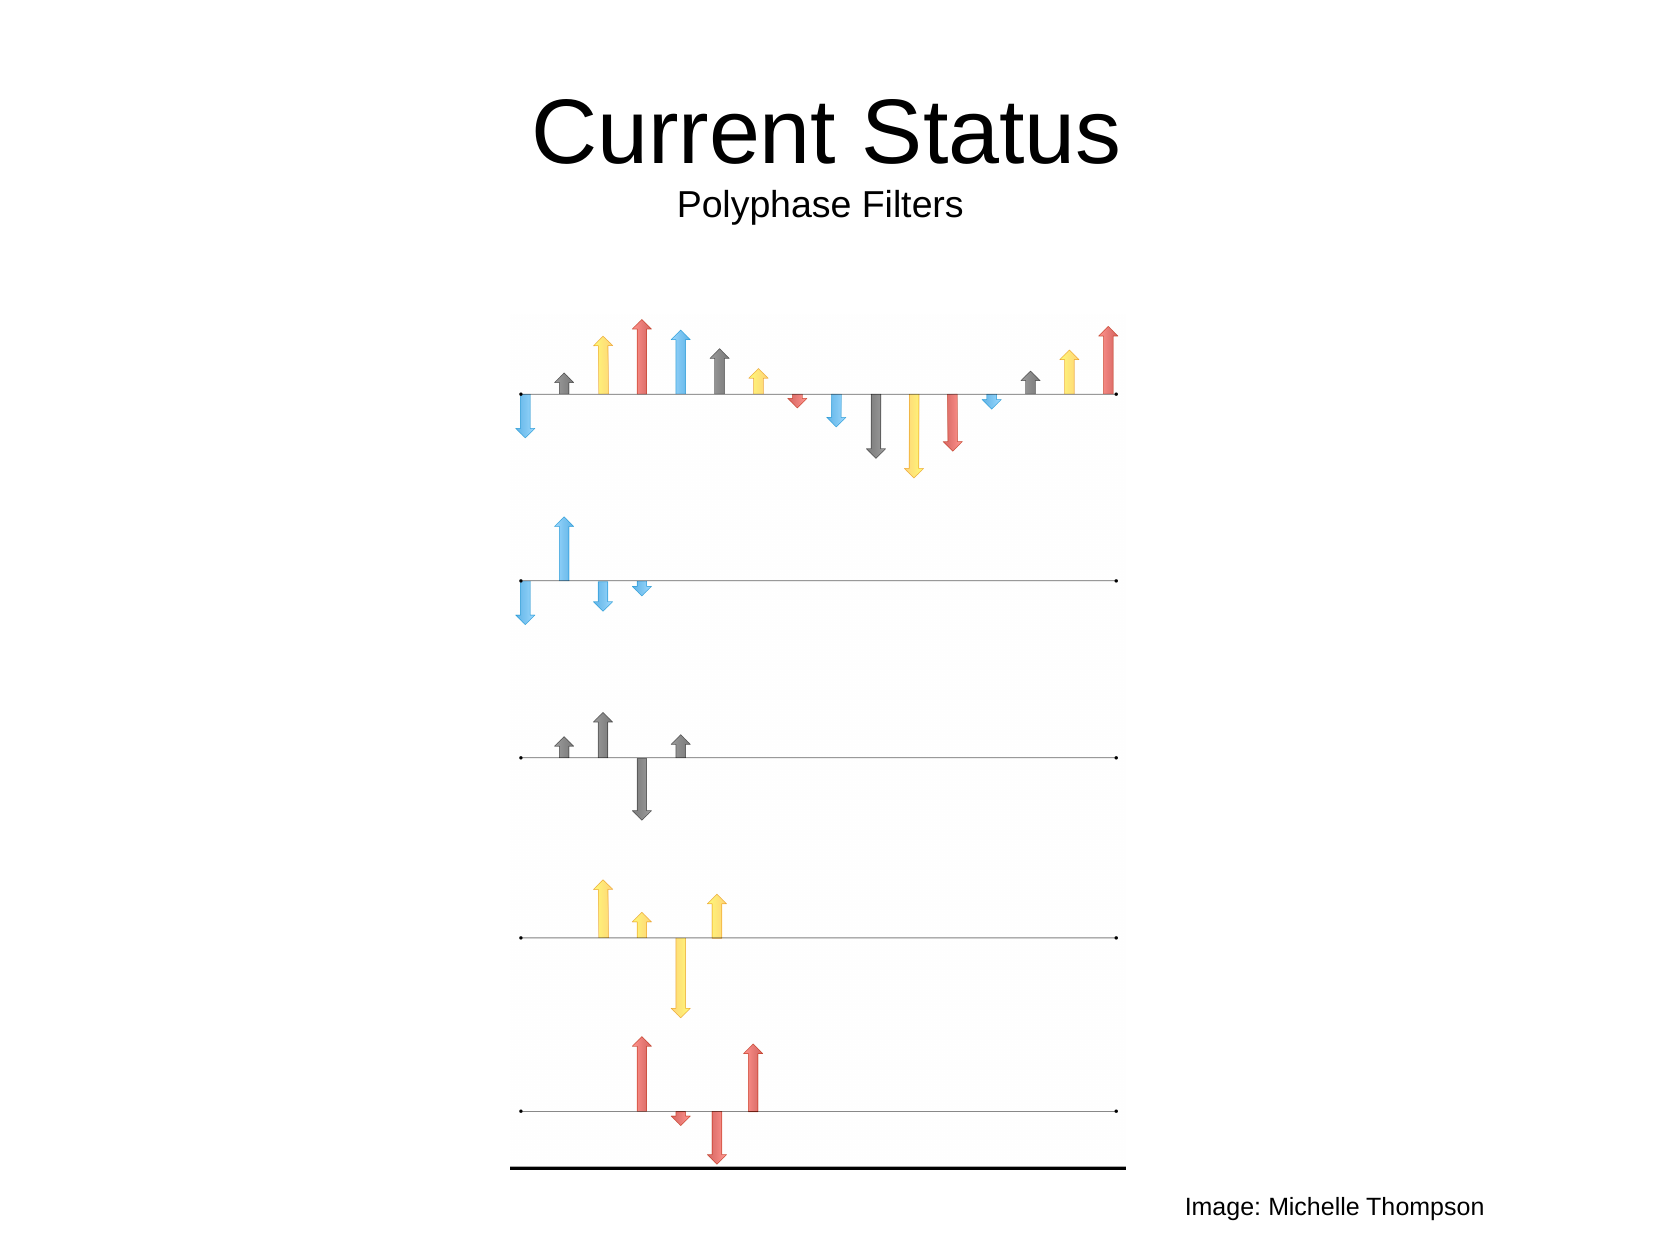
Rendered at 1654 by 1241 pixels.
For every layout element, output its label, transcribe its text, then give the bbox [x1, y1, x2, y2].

picture [510, 314, 1126, 1170]
title Current Status Polyphase Filters [82, 49, 1571, 257]
text_box Image: Michelle Thompson [1170, 1185, 1591, 1228]
